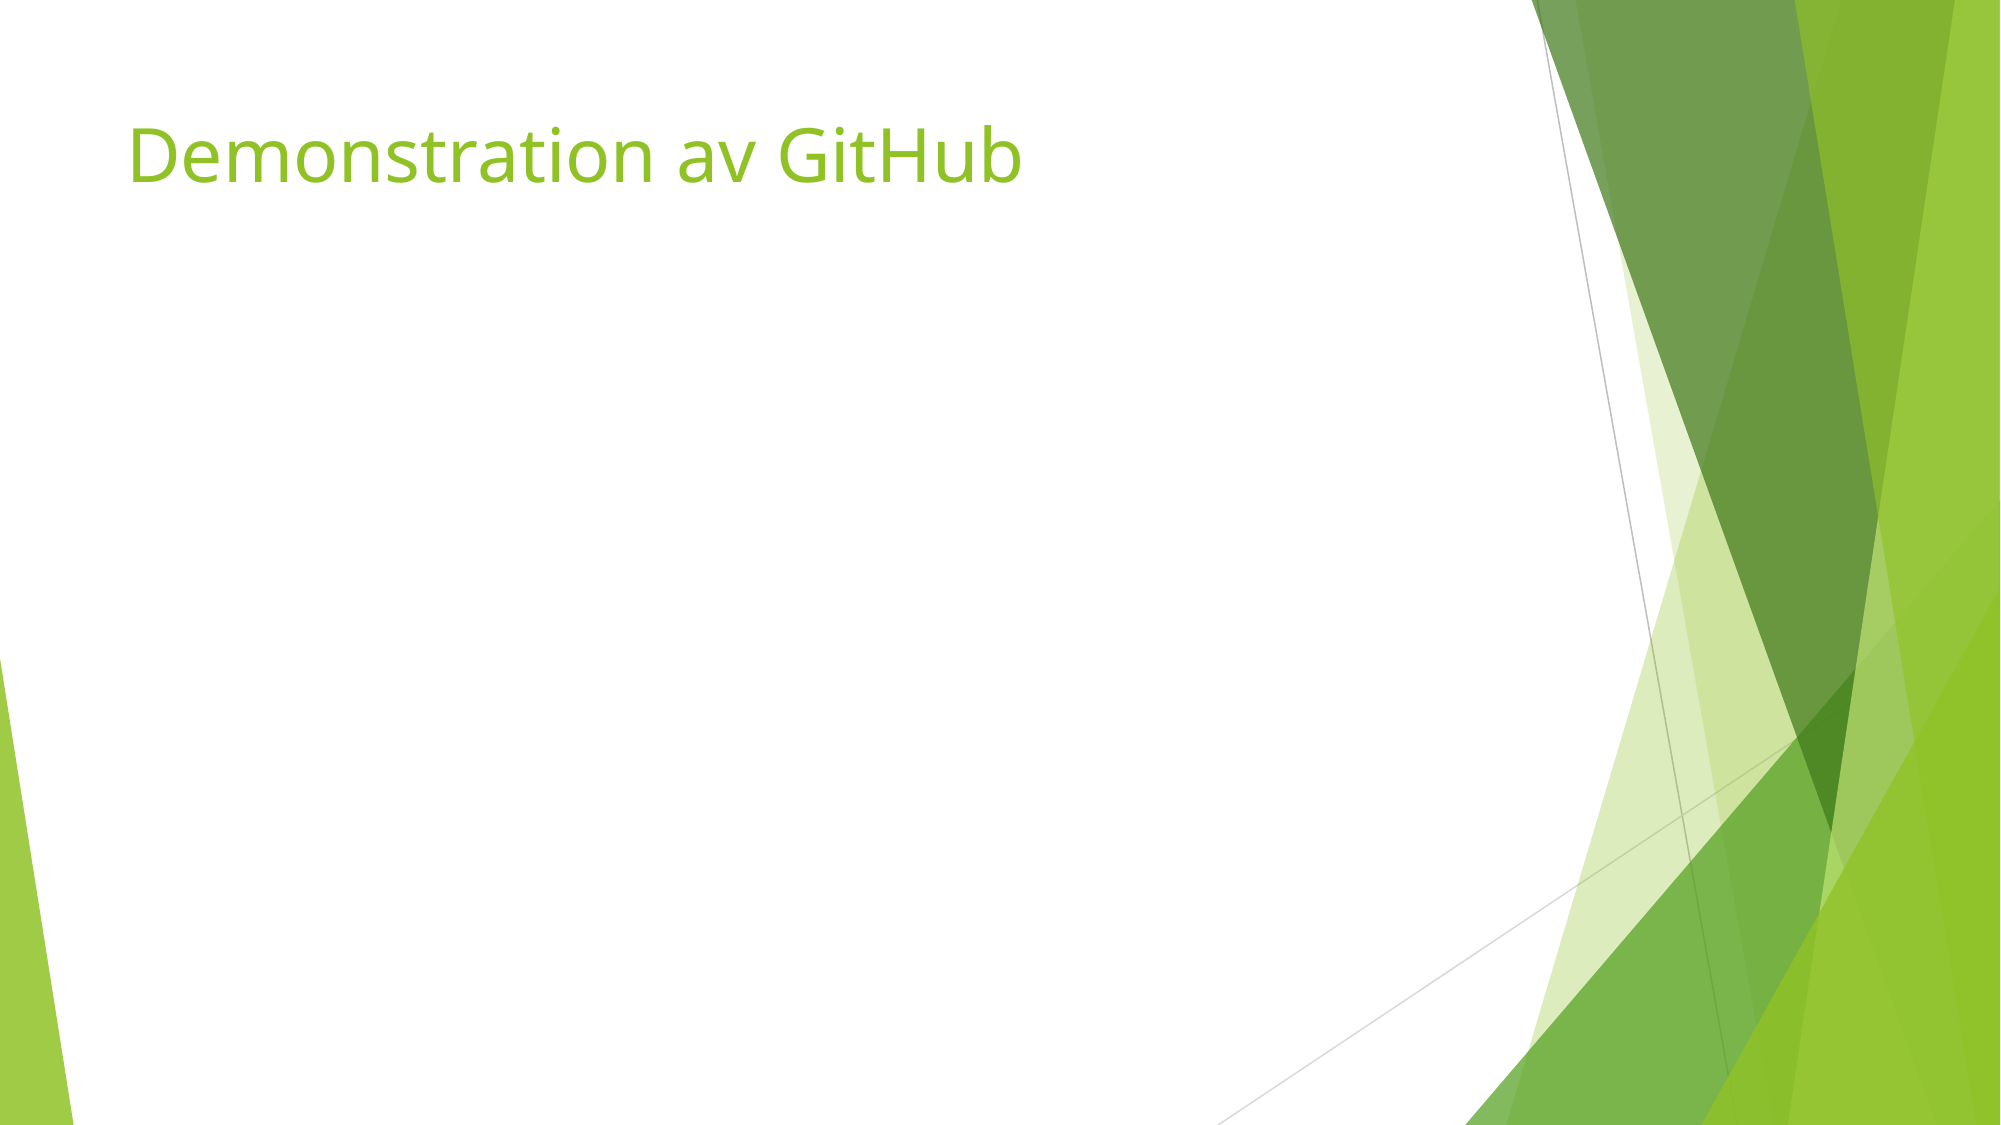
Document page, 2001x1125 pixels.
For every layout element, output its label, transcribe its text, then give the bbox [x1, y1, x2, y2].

title Demonstration av GitHub [111, 99, 1522, 317]
